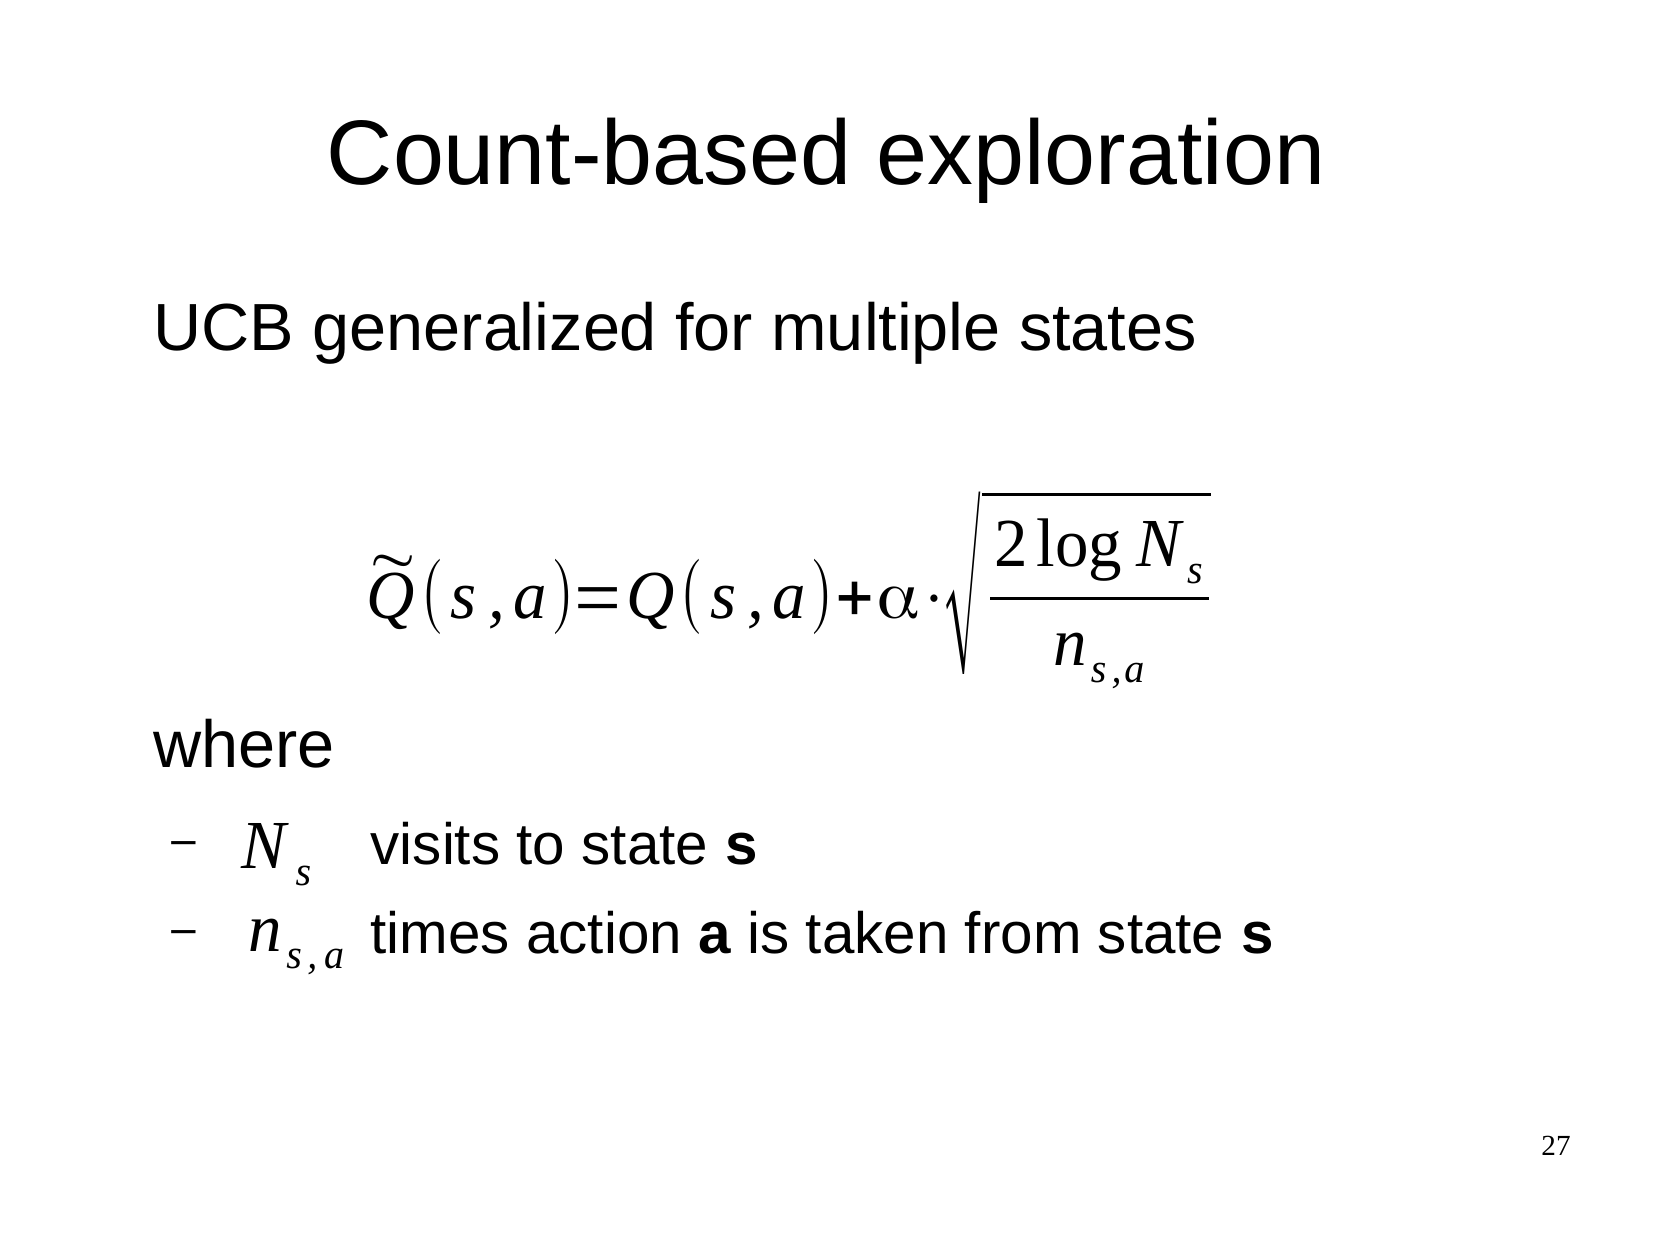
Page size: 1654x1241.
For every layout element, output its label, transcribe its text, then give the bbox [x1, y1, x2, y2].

list UCB generalized for multiple states where visits to state s times action a is taken from state s [82, 290, 1571, 1241]
chart [220, 808, 359, 979]
chart [350, 489, 1229, 692]
title Count-based exploration [82, 49, 1571, 257]
